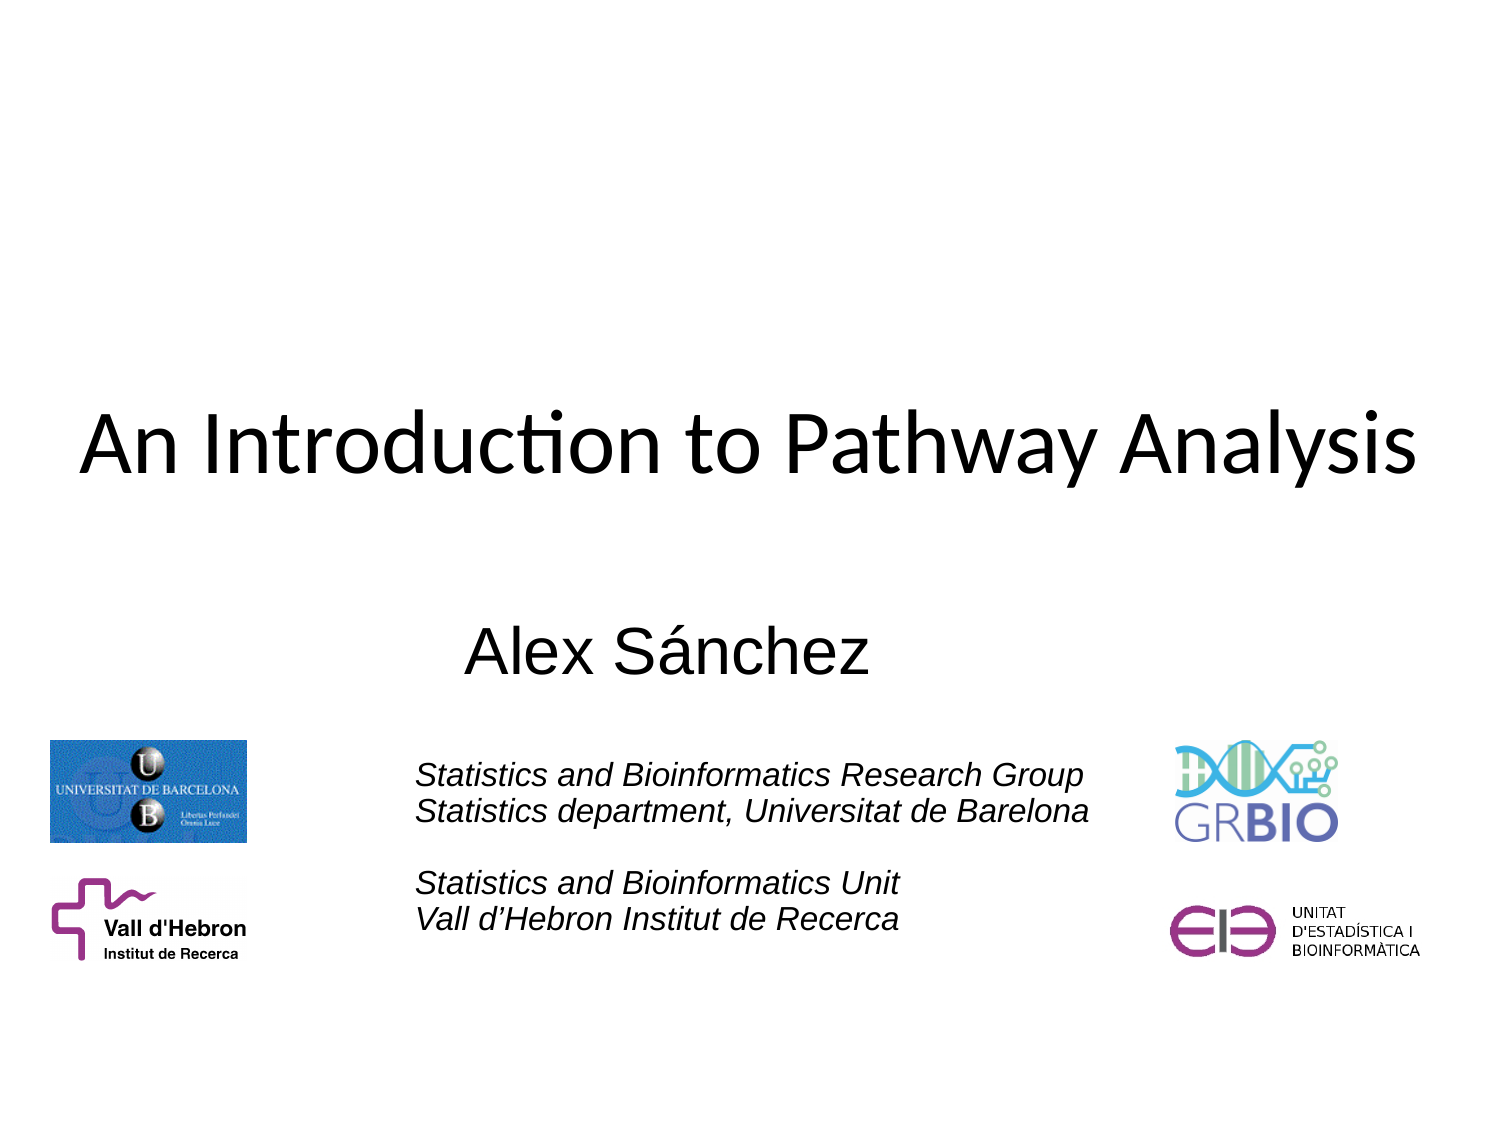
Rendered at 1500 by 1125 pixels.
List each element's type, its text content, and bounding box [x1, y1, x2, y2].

text_box Alex Sánchez [450, 599, 1028, 696]
picture [50, 876, 247, 961]
picture [1162, 896, 1450, 963]
title An Introduction to Pathway Analysis [62, 324, 1438, 567]
picture [50, 740, 247, 843]
text_box Statistics and Bioinformatics Research Group Statistics department, Universitat de Barelona Statistics and Bioinformatics Unit Vall d’Hebron Institut de Recerca [399, 750, 1125, 1025]
picture [1175, 740, 1338, 842]
